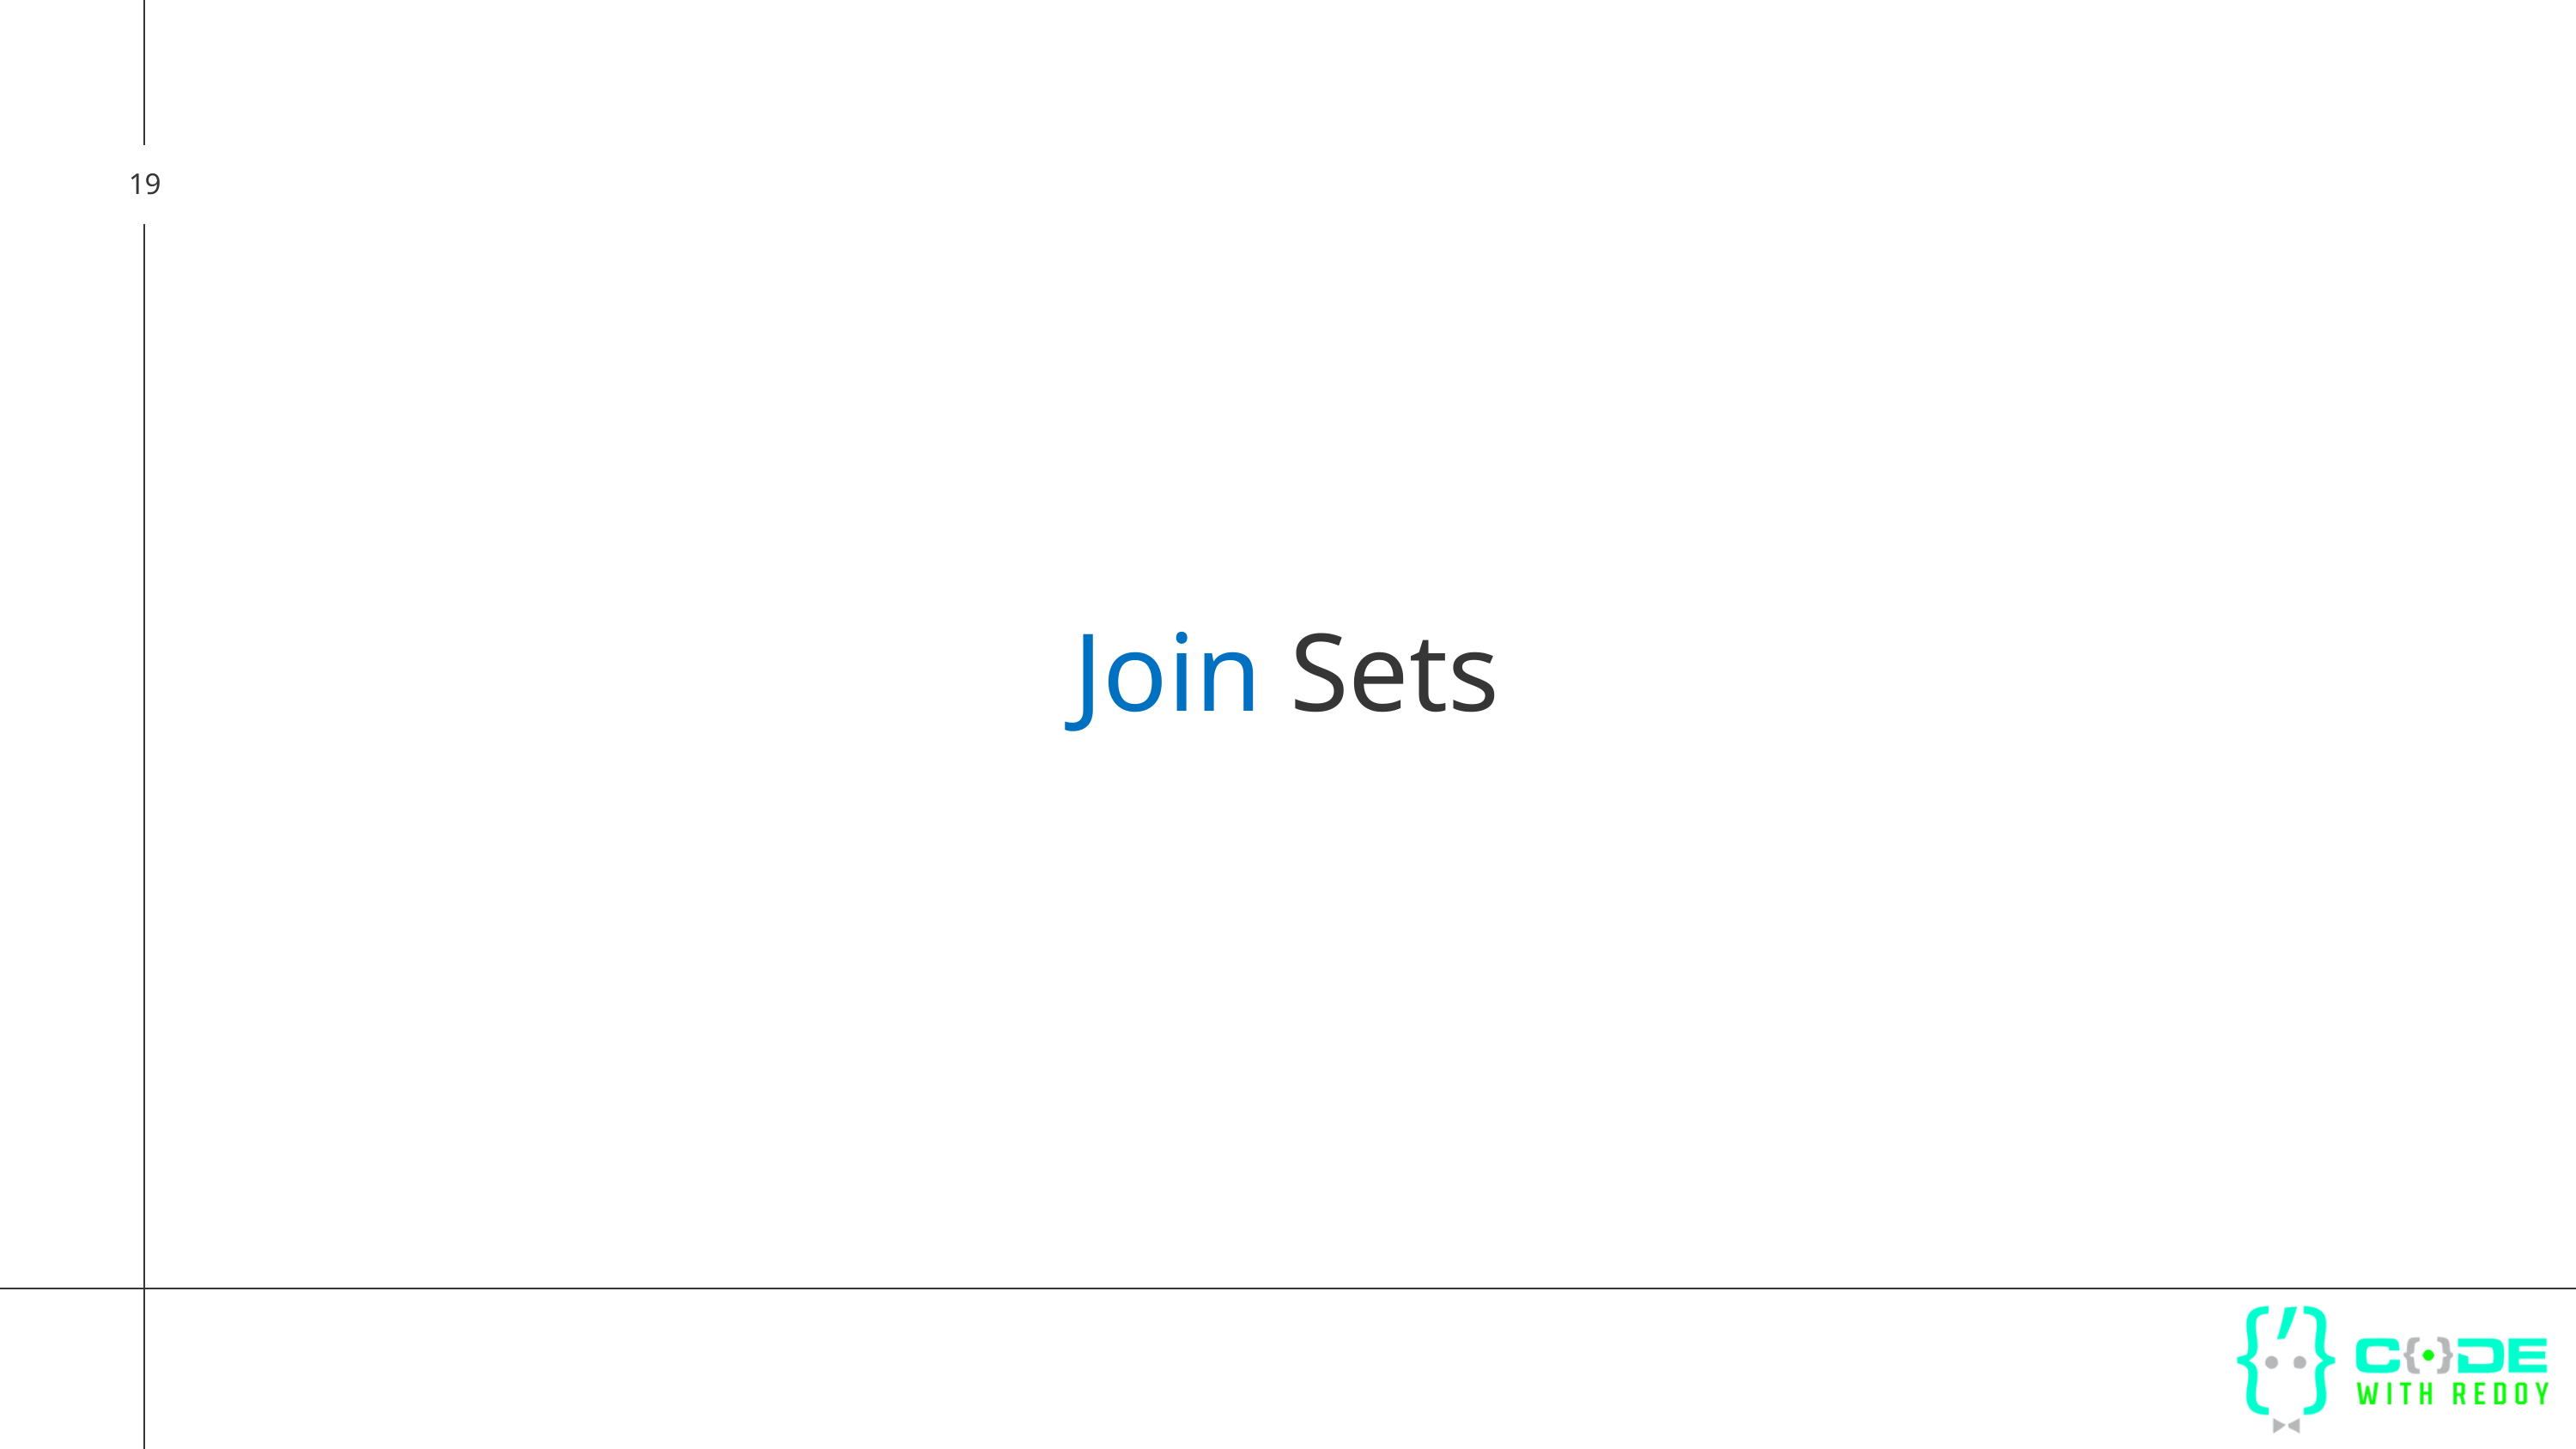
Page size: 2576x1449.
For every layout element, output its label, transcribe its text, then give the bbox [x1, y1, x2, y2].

text_box [0, 724, 2576, 1449]
text_box 19 [97, 168, 192, 202]
text_box Join Sets [0, 595, 2575, 724]
text_box [89, 0, 200, 595]
picture [2225, 1289, 2575, 1449]
